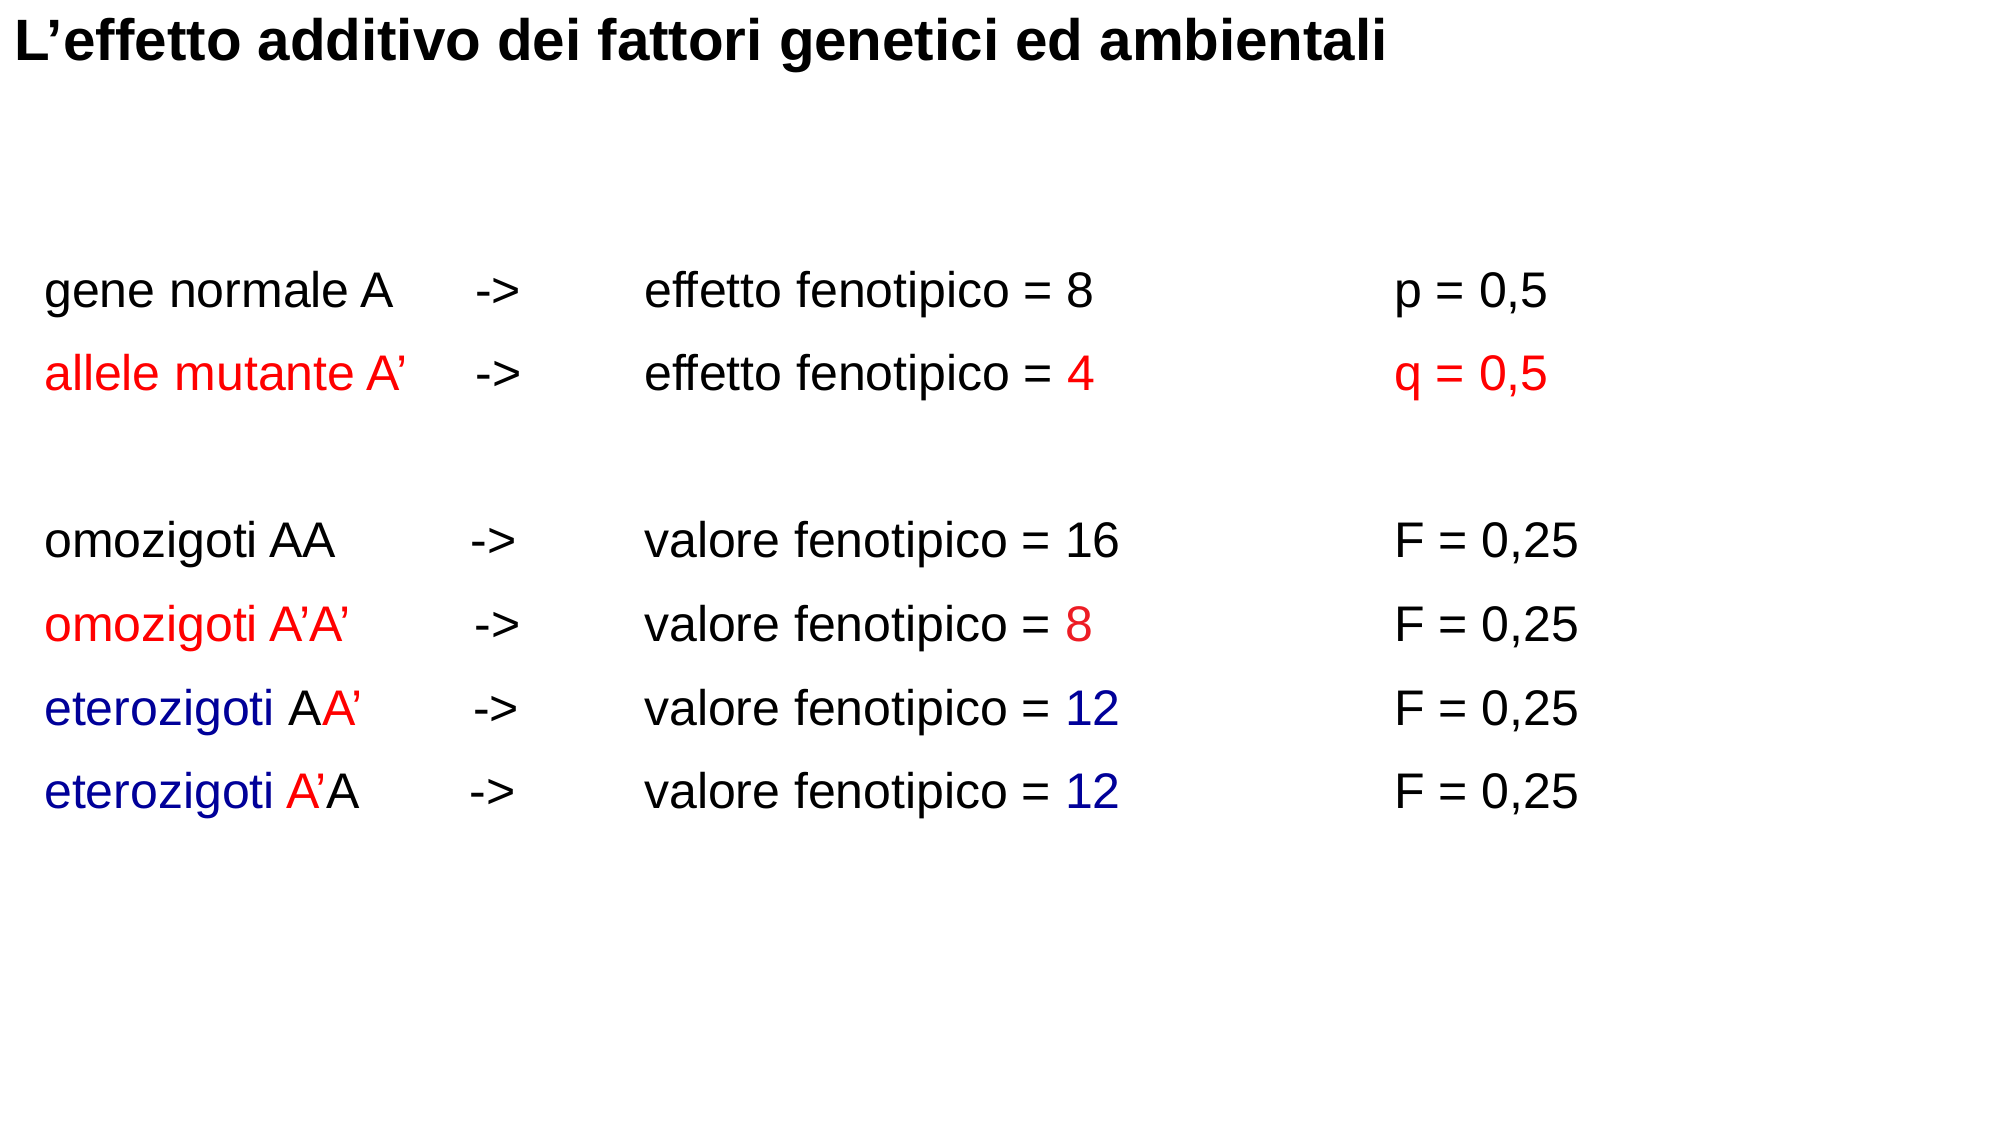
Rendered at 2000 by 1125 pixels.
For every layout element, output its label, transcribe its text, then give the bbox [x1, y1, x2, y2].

text_box L’effetto additivo dei fattori genetici ed ambientali [0, 0, 1979, 89]
text_box gene normale A -> effetto fenotipico = 8 p = 0,5 allele mutante A’ -> effetto fenotipico = 4 q = 0,5 omozigoti AA -> valore fenotipico = 16 F = 0,25 omozigoti A’A’ -> valore fenotipico = 8 F = 0,25 eterozigoti AA’ -> valore fenotipico = 12 F = 0,25 eterozigoti A’A -> valore fenotipico = 12 F = 0,25 [29, 226, 1609, 827]
